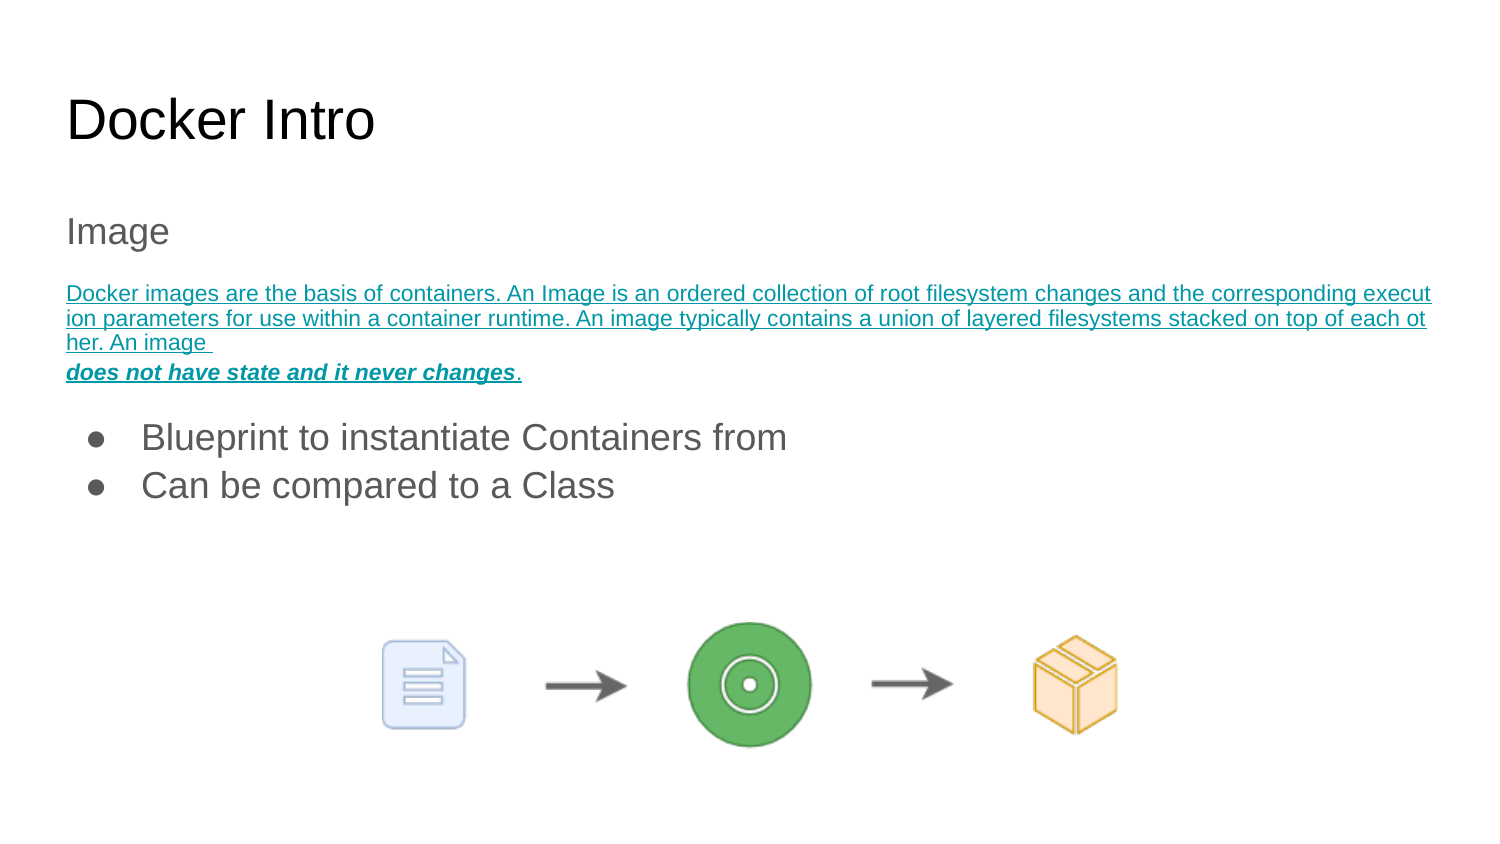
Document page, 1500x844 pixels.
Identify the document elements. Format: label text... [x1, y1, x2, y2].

picture [382, 622, 1118, 750]
list Image Docker images are the basis of containers. An Image is an ordered collection of root filesystem changes and the corresponding execution parameters for use within a container runtime. An image typically contains a union of layered filesystems stacked on top of each other. An image does not have state and it never changes. Blueprint to instantiate Containers from Can be compared to a Class [51, 189, 1449, 750]
title Docker Intro [51, 72, 1449, 167]
